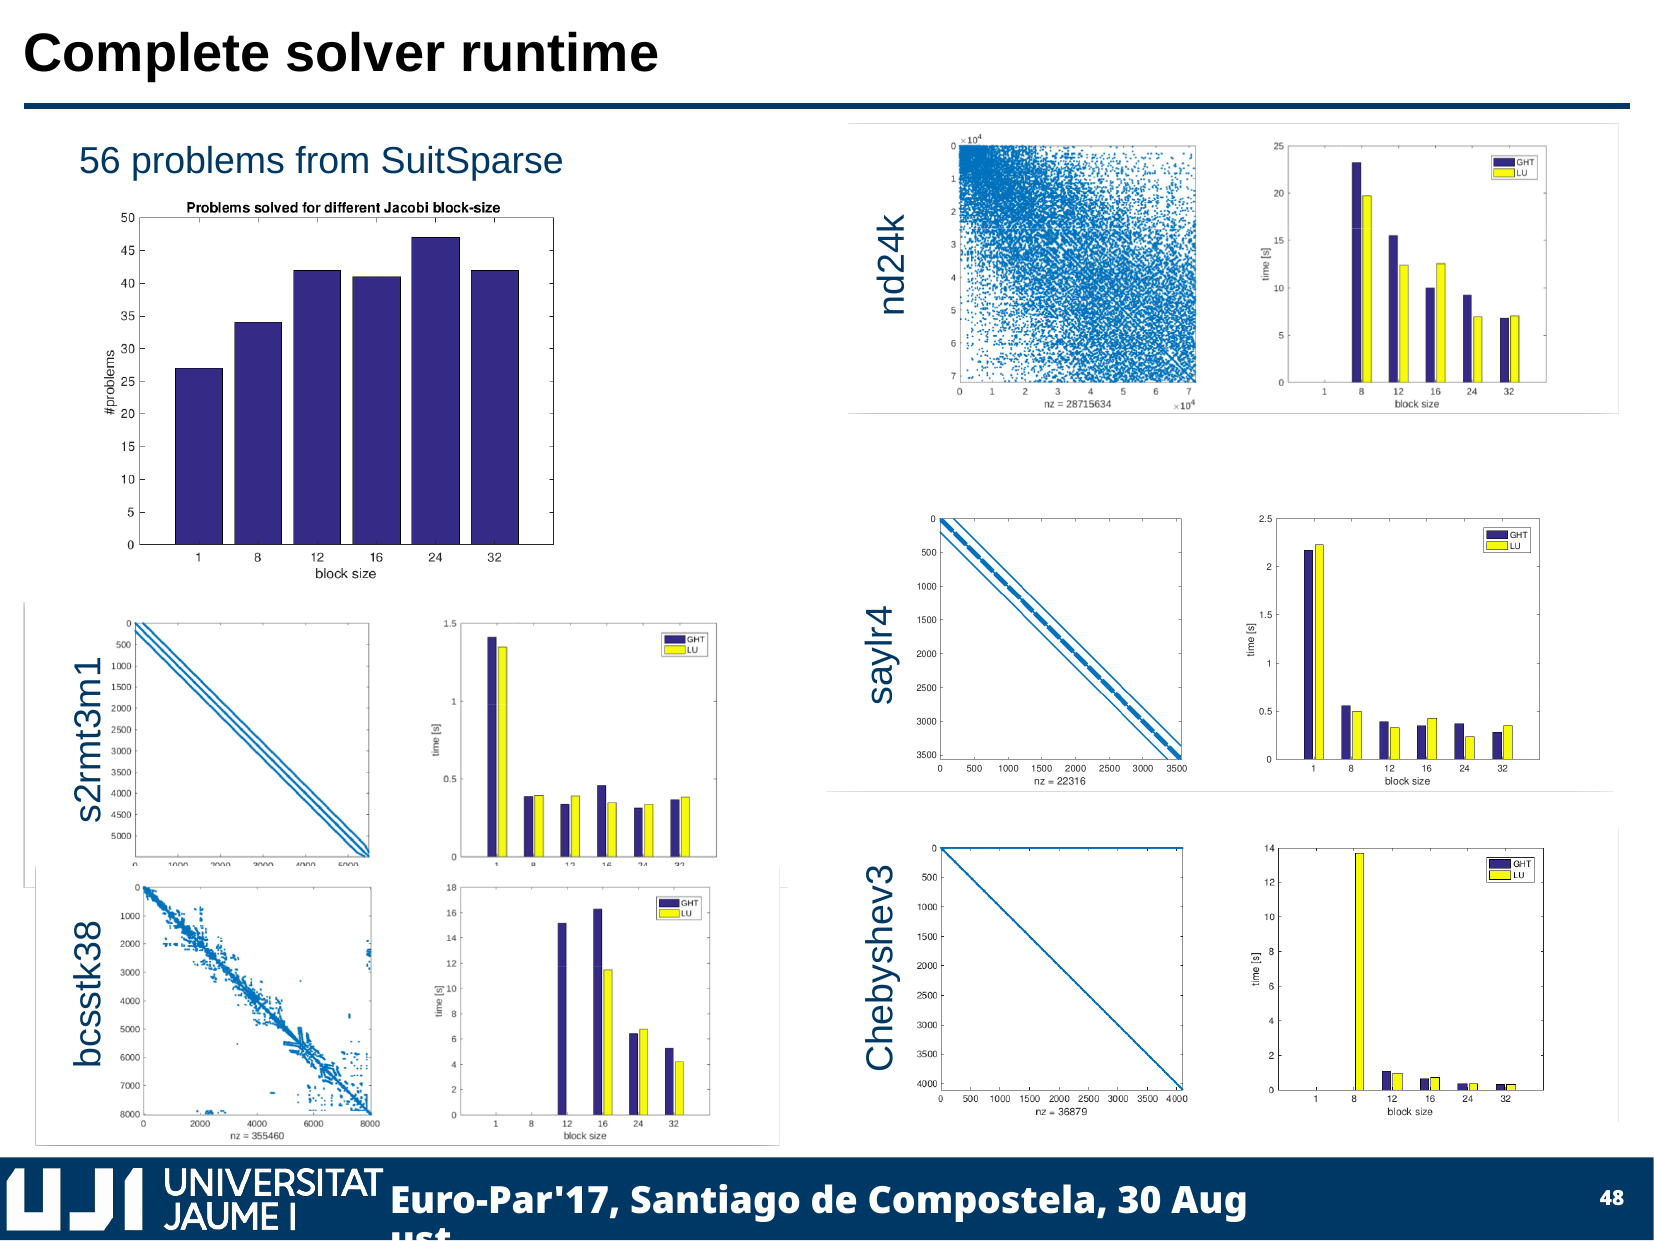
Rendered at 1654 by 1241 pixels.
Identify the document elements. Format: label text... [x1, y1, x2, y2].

picture [826, 827, 1619, 1123]
picture [0, 1158, 390, 1241]
text_box 56 problems from SuitSparse [64, 132, 579, 189]
text_box saylr4 [850, 530, 910, 721]
title Complete solver runtime [23, 0, 1630, 107]
text_box s2rmt3m1 [59, 633, 119, 839]
text_box bcsstk38 [59, 897, 119, 1084]
picture [826, 496, 1614, 792]
picture [848, 123, 1619, 414]
picture [70, 188, 603, 586]
text_box Chebyshev3 [850, 838, 910, 1088]
text_box nd24k [862, 193, 922, 331]
picture [23, 602, 788, 1146]
